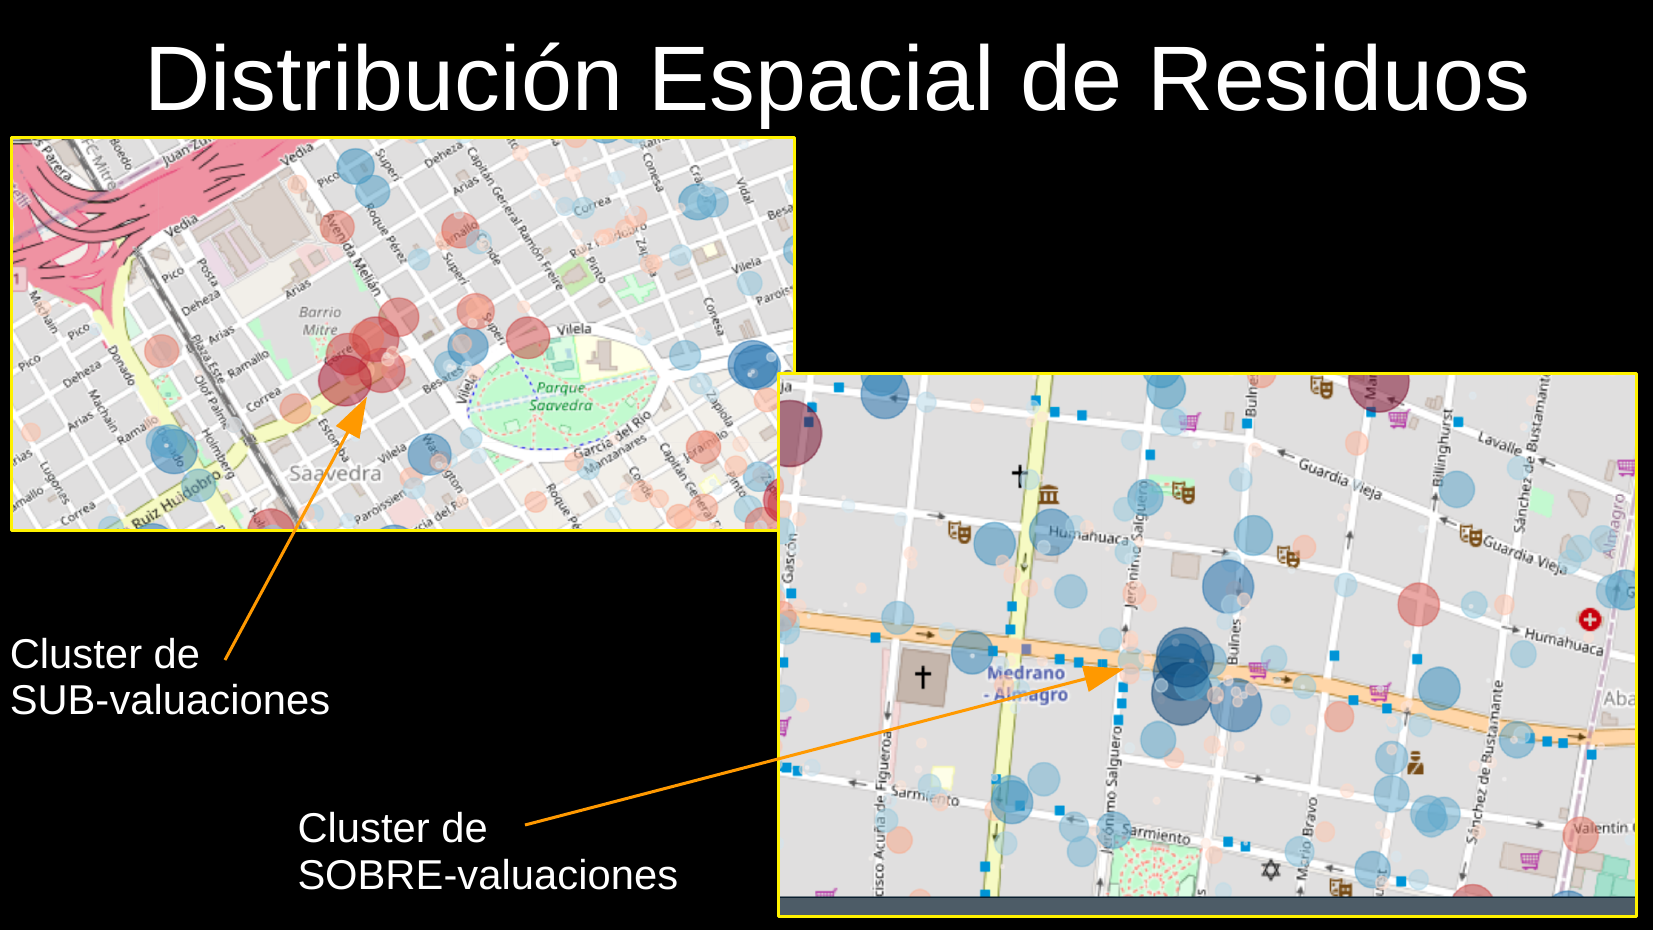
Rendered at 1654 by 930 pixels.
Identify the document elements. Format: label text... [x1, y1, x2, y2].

text_box Cluster de SOBRE-valuaciones [282, 797, 721, 930]
text_box Distribución Espacial de Residuos [94, 0, 1583, 151]
text_box Cluster de SUB-valuaciones [0, 623, 356, 783]
picture [12, 138, 793, 529]
picture [780, 375, 1636, 916]
